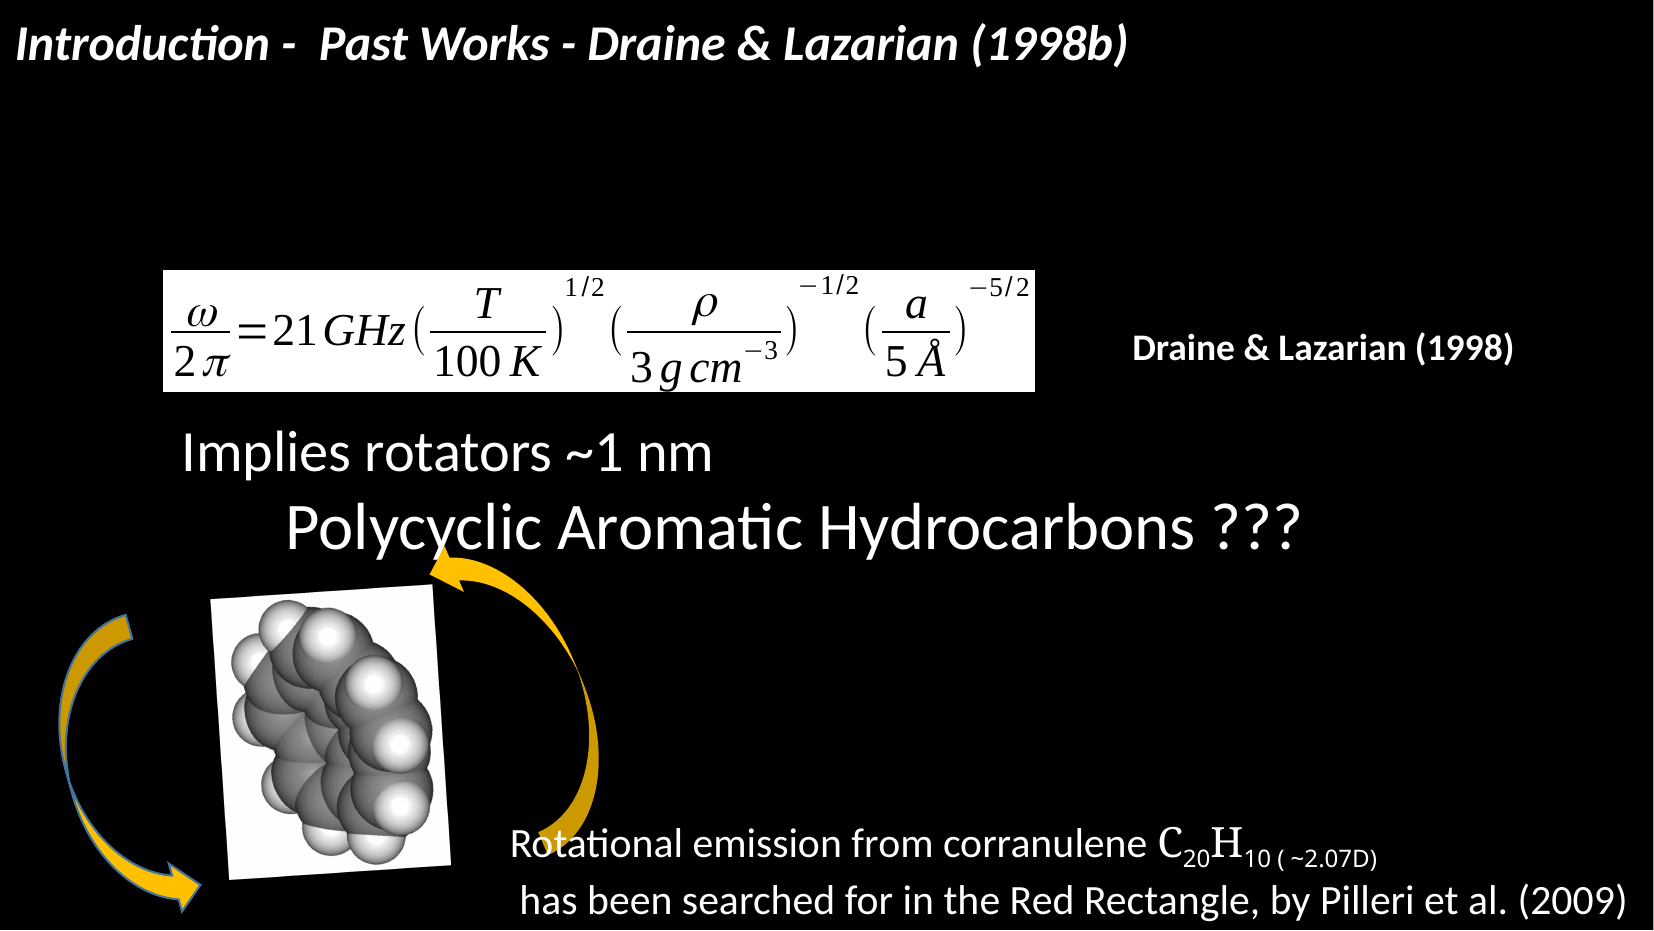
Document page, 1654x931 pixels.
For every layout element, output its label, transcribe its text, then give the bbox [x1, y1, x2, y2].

text_box [429, 546, 599, 808]
picture [210, 585, 451, 880]
text_box Implies rotators ~1 nm Polycyclic Aromatic Hydrocarbons ??? [120, 405, 1471, 616]
text_box Draine & Lazarian (1998) [1117, 315, 1531, 376]
text_box [59, 614, 201, 912]
text_box Rotational emission from corranulene C20H10 ( ~2.07D) has been searched for in the Red Rectangle, by Pilleri et al. (2009) [495, 808, 1648, 931]
text_box Introduction - Past Works - Draine & Lazarian (1998b) [0, 3, 1654, 79]
chart [162, 270, 1036, 393]
